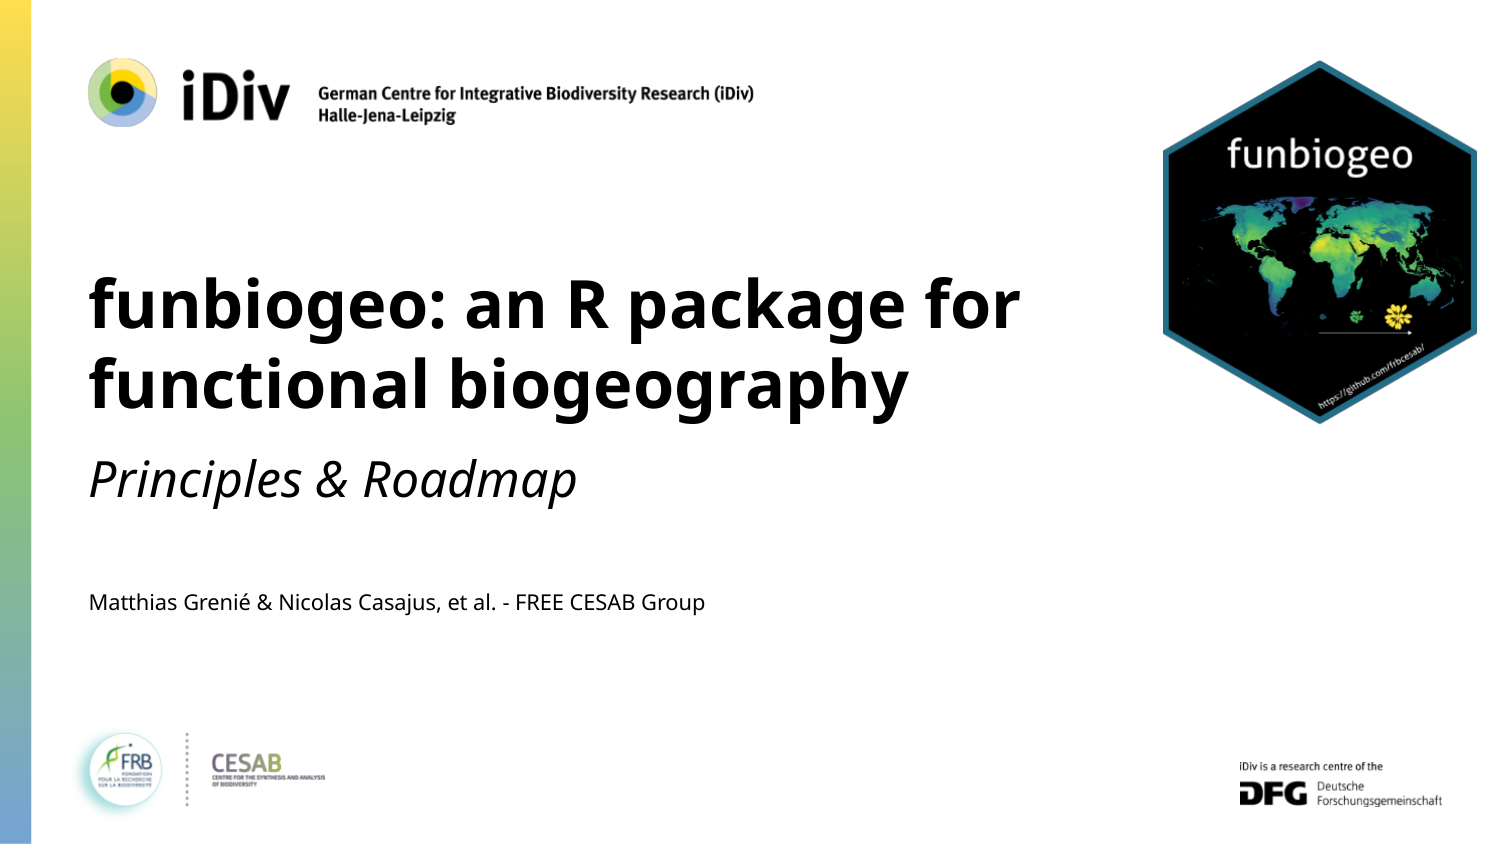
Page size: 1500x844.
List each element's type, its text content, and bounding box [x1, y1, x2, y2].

list funbiogeo: an R package for functional biogeography [88, 244, 1163, 422]
list Matthias Grenié & Nicolas Casajus, et al. - FREE CESAB Group [88, 588, 1211, 664]
picture [0, 0, 1500, 844]
list Principles & Roadmap [88, 447, 1211, 566]
